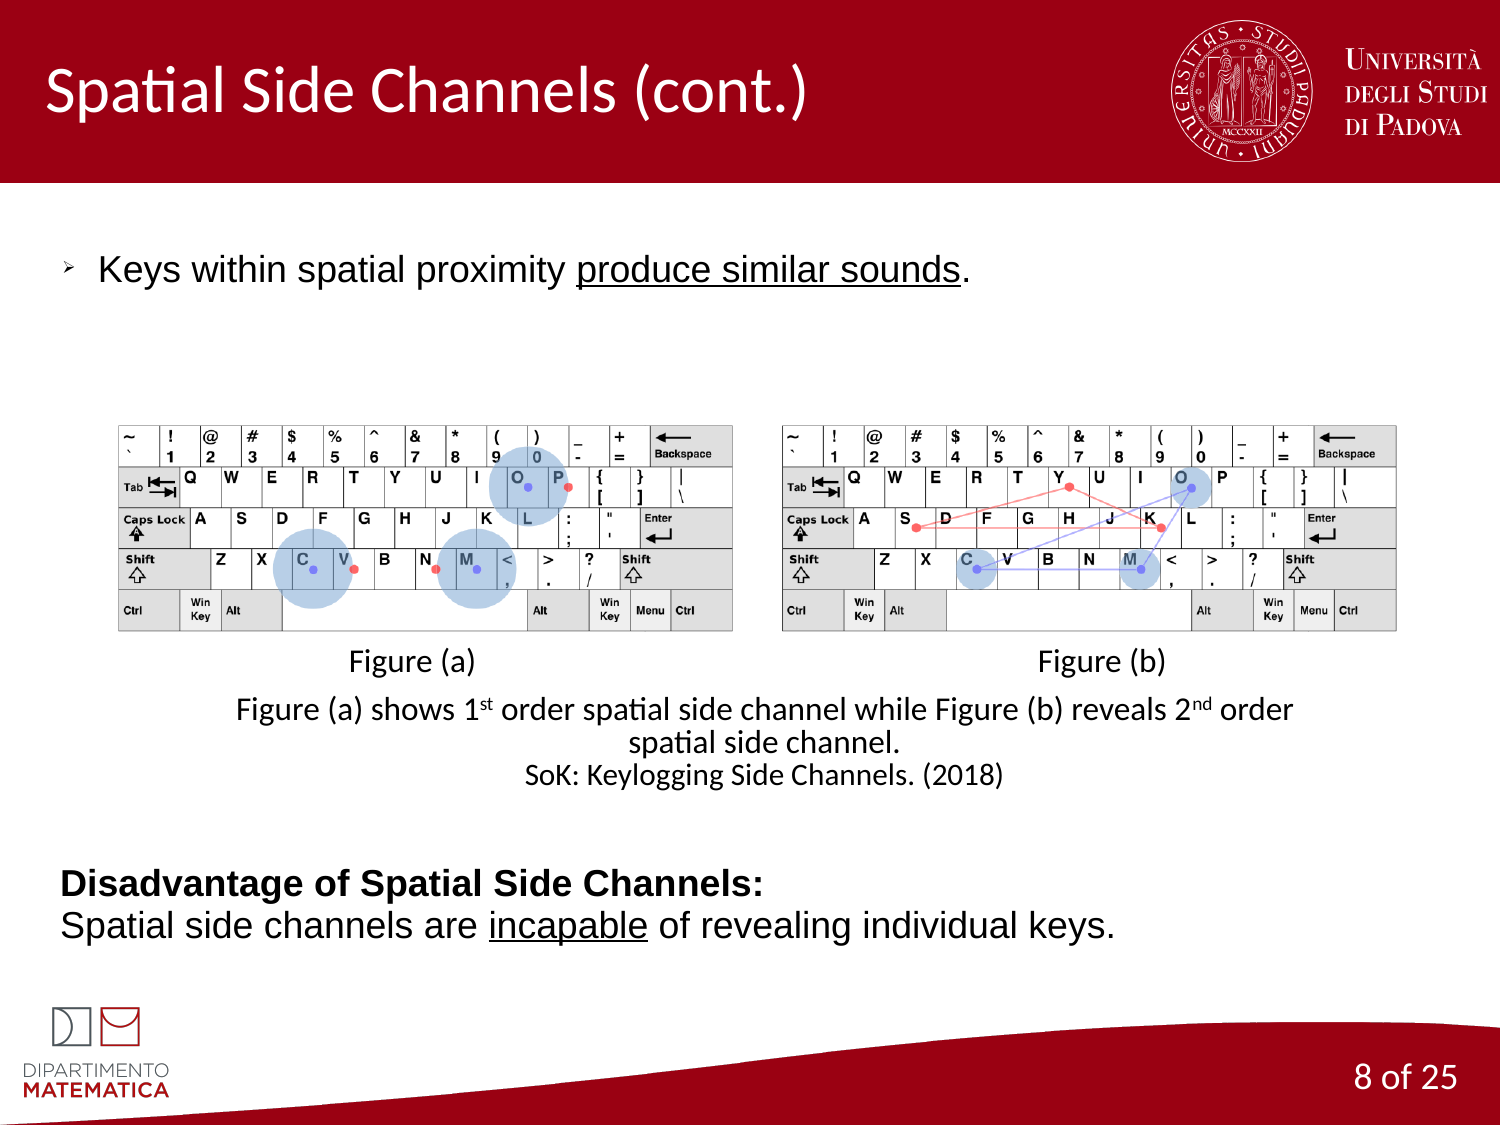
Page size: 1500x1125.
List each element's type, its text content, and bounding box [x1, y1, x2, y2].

picture [1171, 20, 1487, 162]
text_box Figure (a) shows 1st order spatial side channel while Figure (b) reveals 2nd order spatial side channel. SoK: Keylogging Side Channels. (2018) [180, 687, 1351, 804]
text_box Keys within spatial proximity produce similar sounds. [47, 241, 1218, 341]
text_box Figure (b) [1005, 639, 1201, 688]
slide_number <number> of 25 [1136, 1044, 1474, 1104]
picture [90, 406, 1426, 644]
text_box Figure (a) [315, 639, 511, 688]
text_box Disadvantage of Spatial Side Channels: Spatial side channels are incapable of revealing individual keys. [45, 855, 1381, 954]
picture [0, 1007, 1500, 1125]
title Spatial Side Channels (cont.) [0, 0, 1159, 183]
